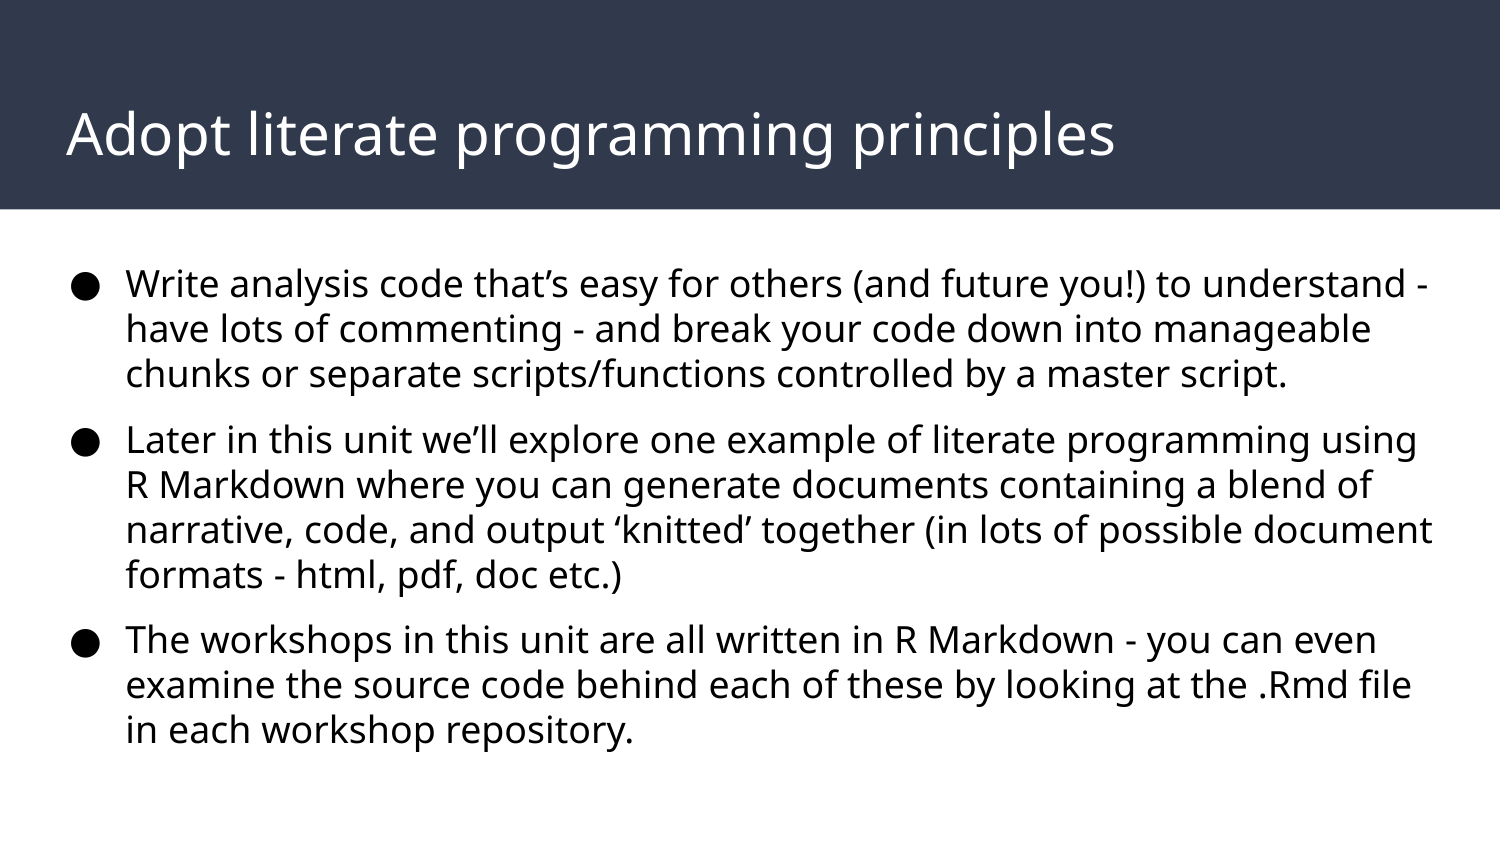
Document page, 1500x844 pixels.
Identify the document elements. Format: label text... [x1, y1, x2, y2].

text_box Write analysis code that’s easy for others (and future you!) to understand - have lots of commenting - and break your code down into manageable chunks or separate scripts/functions controlled by a master script. Later in this unit we’ll explore one example of literate programming using R Markdown where you can generate documents containing a blend of narrative, code, and output ‘knitted’ together (in lots of possible document formats - html, pdf, doc etc.) The workshops in this unit are all written in R Markdown - you can even examine the source code behind each of these by looking at the .Rmd file in each workshop repository. [35, 244, 1454, 824]
title Adopt literate programming principles [51, 82, 1449, 185]
